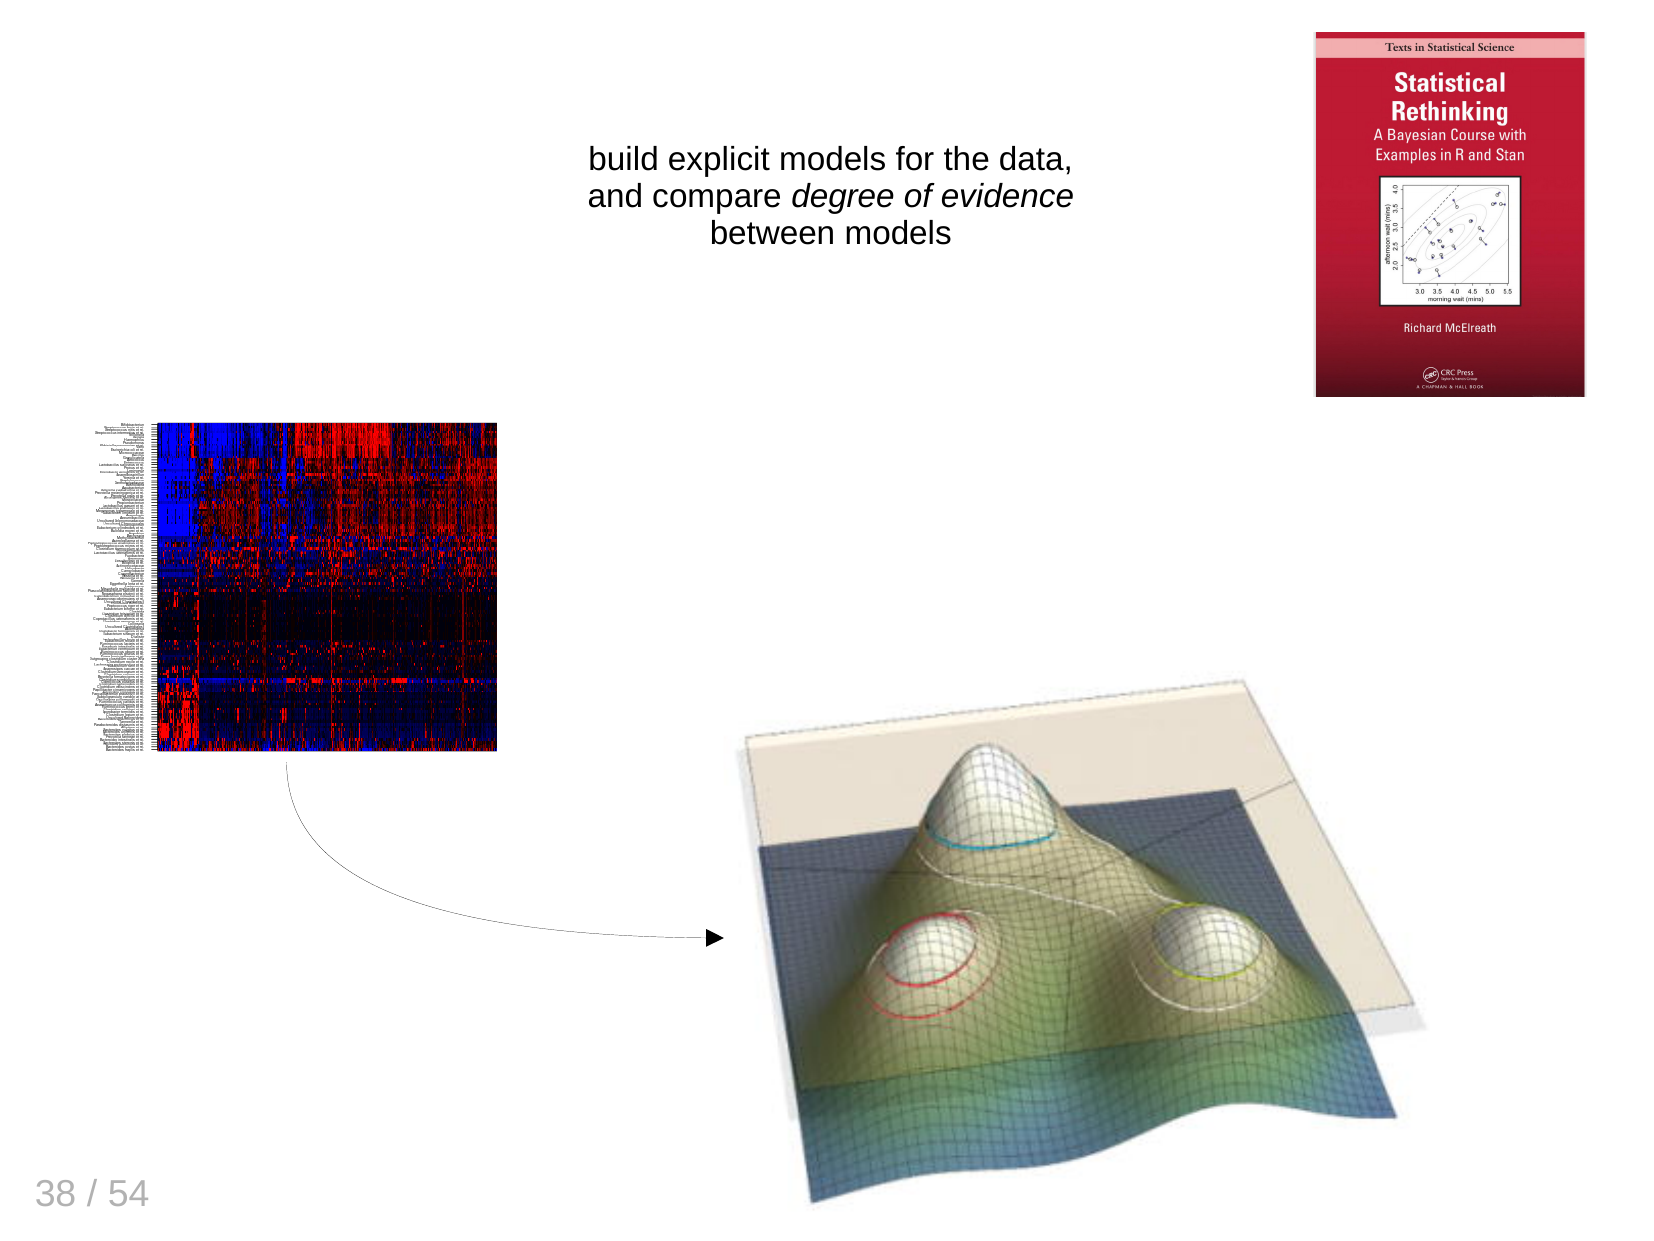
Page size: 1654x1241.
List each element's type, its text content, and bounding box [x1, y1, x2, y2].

text_box <number> / 54 [20, 1165, 315, 1226]
picture [723, 647, 1430, 1229]
picture [64, 384, 510, 763]
title build explicit models for the data, and compare degree of evidence between models [582, 115, 1080, 277]
picture [1313, 32, 1587, 397]
